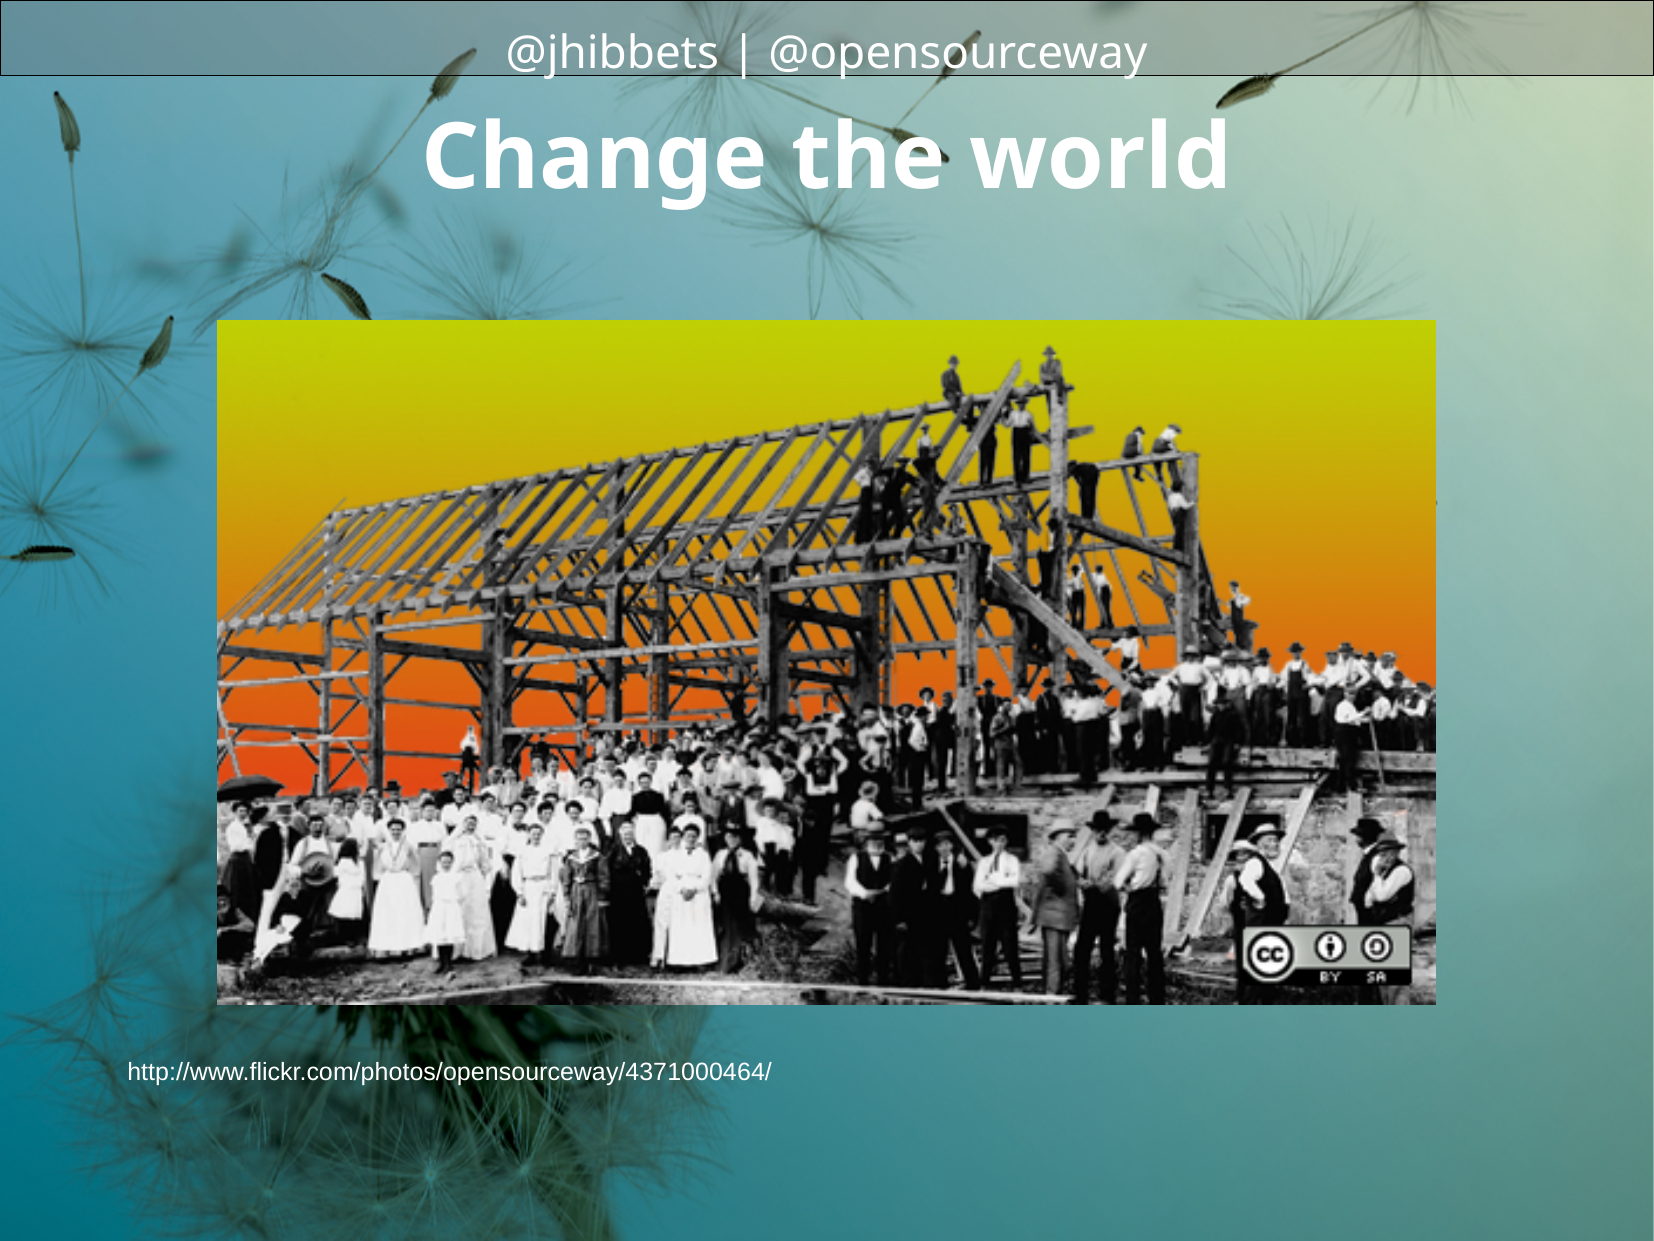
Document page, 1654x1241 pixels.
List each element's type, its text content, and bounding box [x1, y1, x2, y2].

title Change the world [82, 49, 1571, 257]
text_box http://www.flickr.com/photos/opensourceway/4371000464/ [112, 1050, 796, 1093]
picture [0, 76, 1654, 1241]
